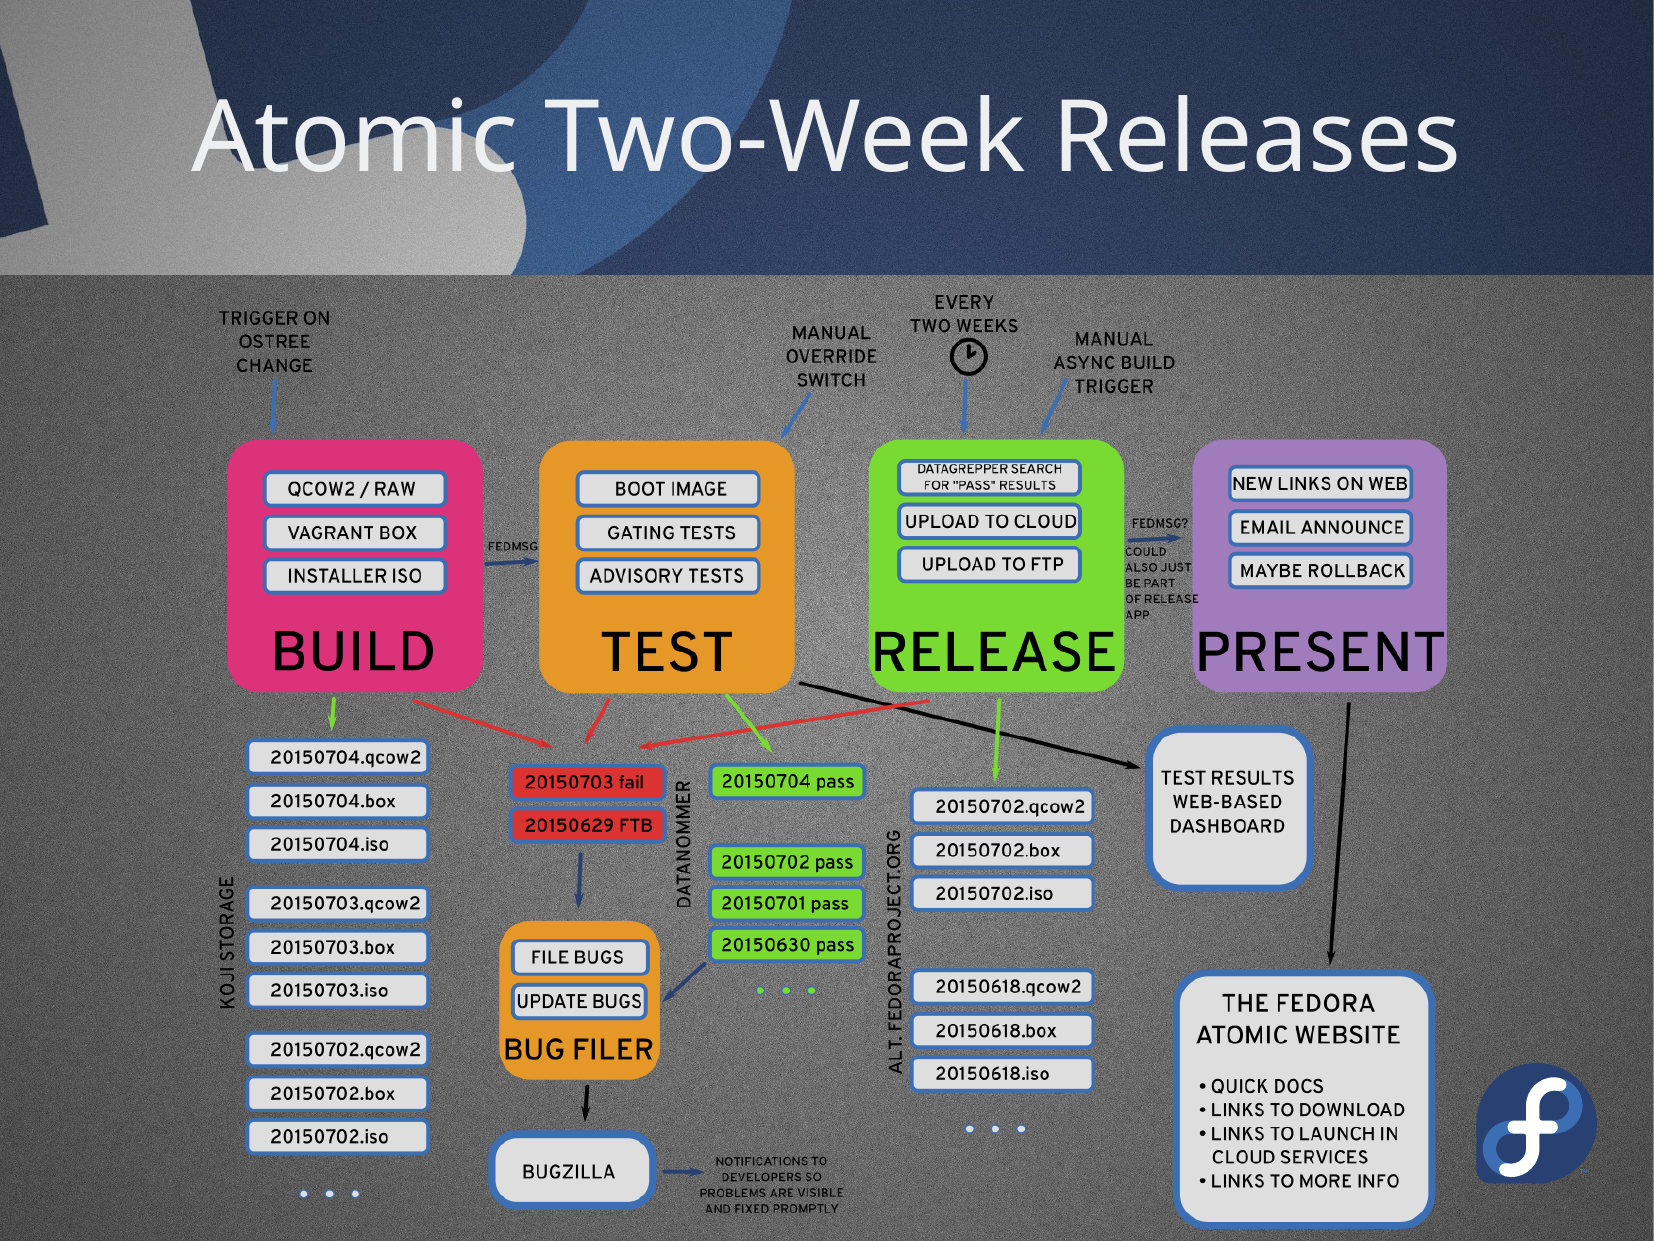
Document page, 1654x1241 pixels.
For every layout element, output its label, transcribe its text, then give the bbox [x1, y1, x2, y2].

picture [0, 0, 1654, 1241]
title Atomic Two-Week Releases [88, 29, 1565, 237]
